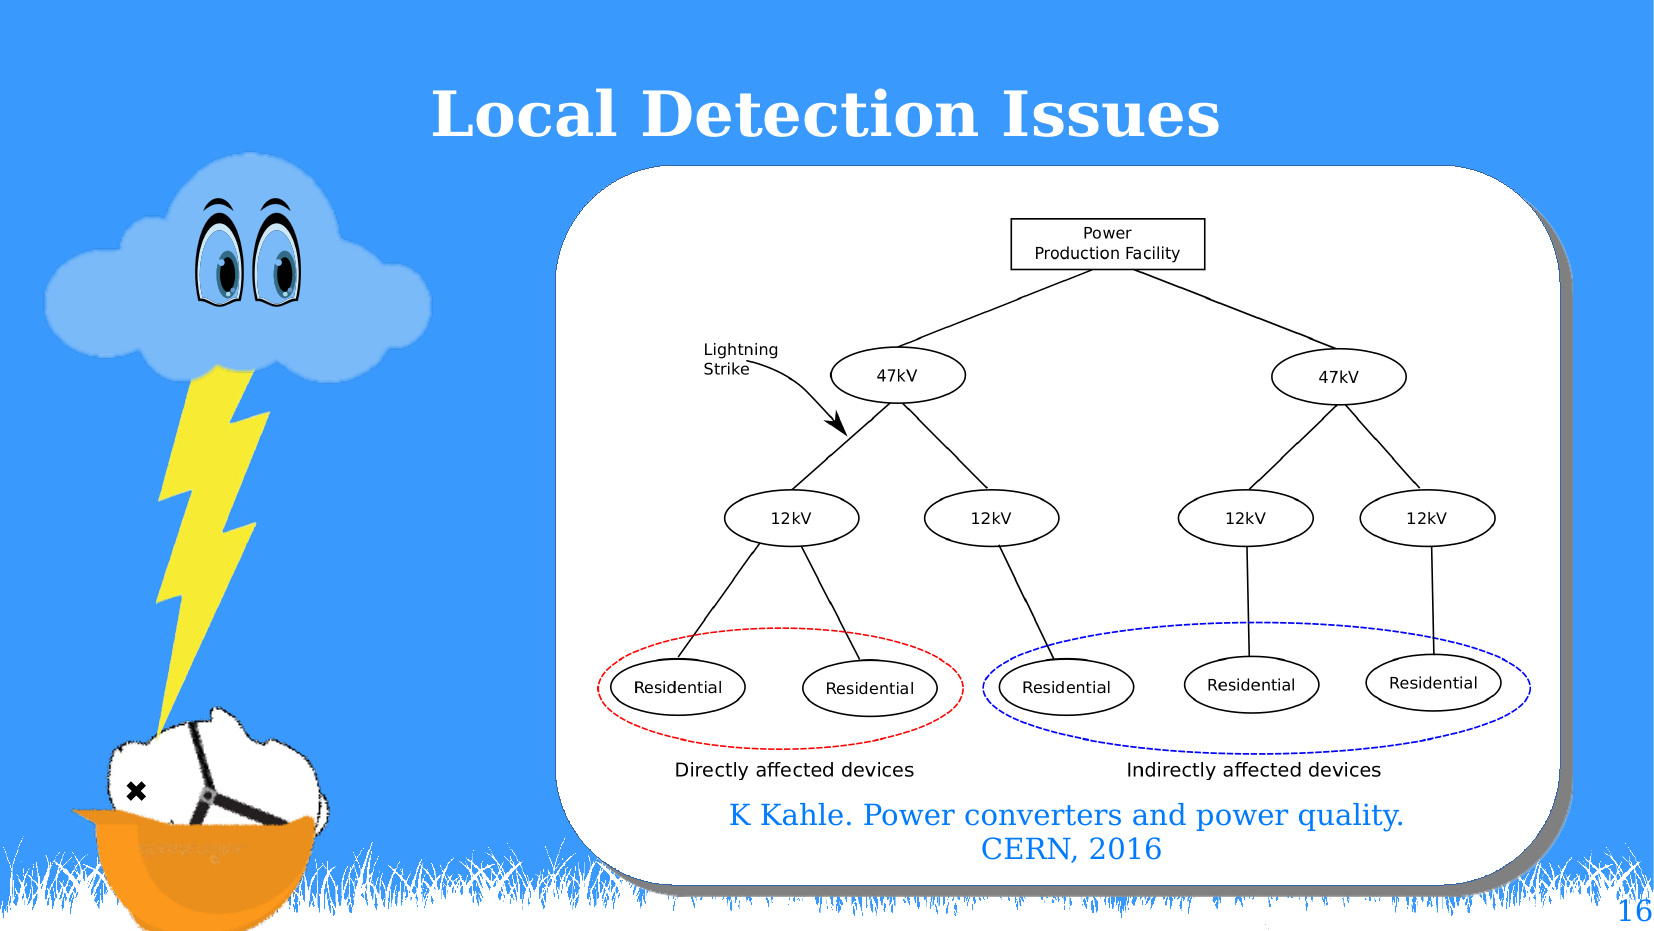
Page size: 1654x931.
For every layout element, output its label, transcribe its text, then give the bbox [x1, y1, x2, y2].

picture [0, 0, 1654, 931]
text_box [555, 193, 1561, 790]
title Local Detection Issues [82, 37, 1571, 193]
text_box K Kahle. Power converters and power quality. CERN, 2016 [359, 790, 1654, 875]
picture [597, 218, 1531, 781]
text_box [626, 875, 1489, 886]
